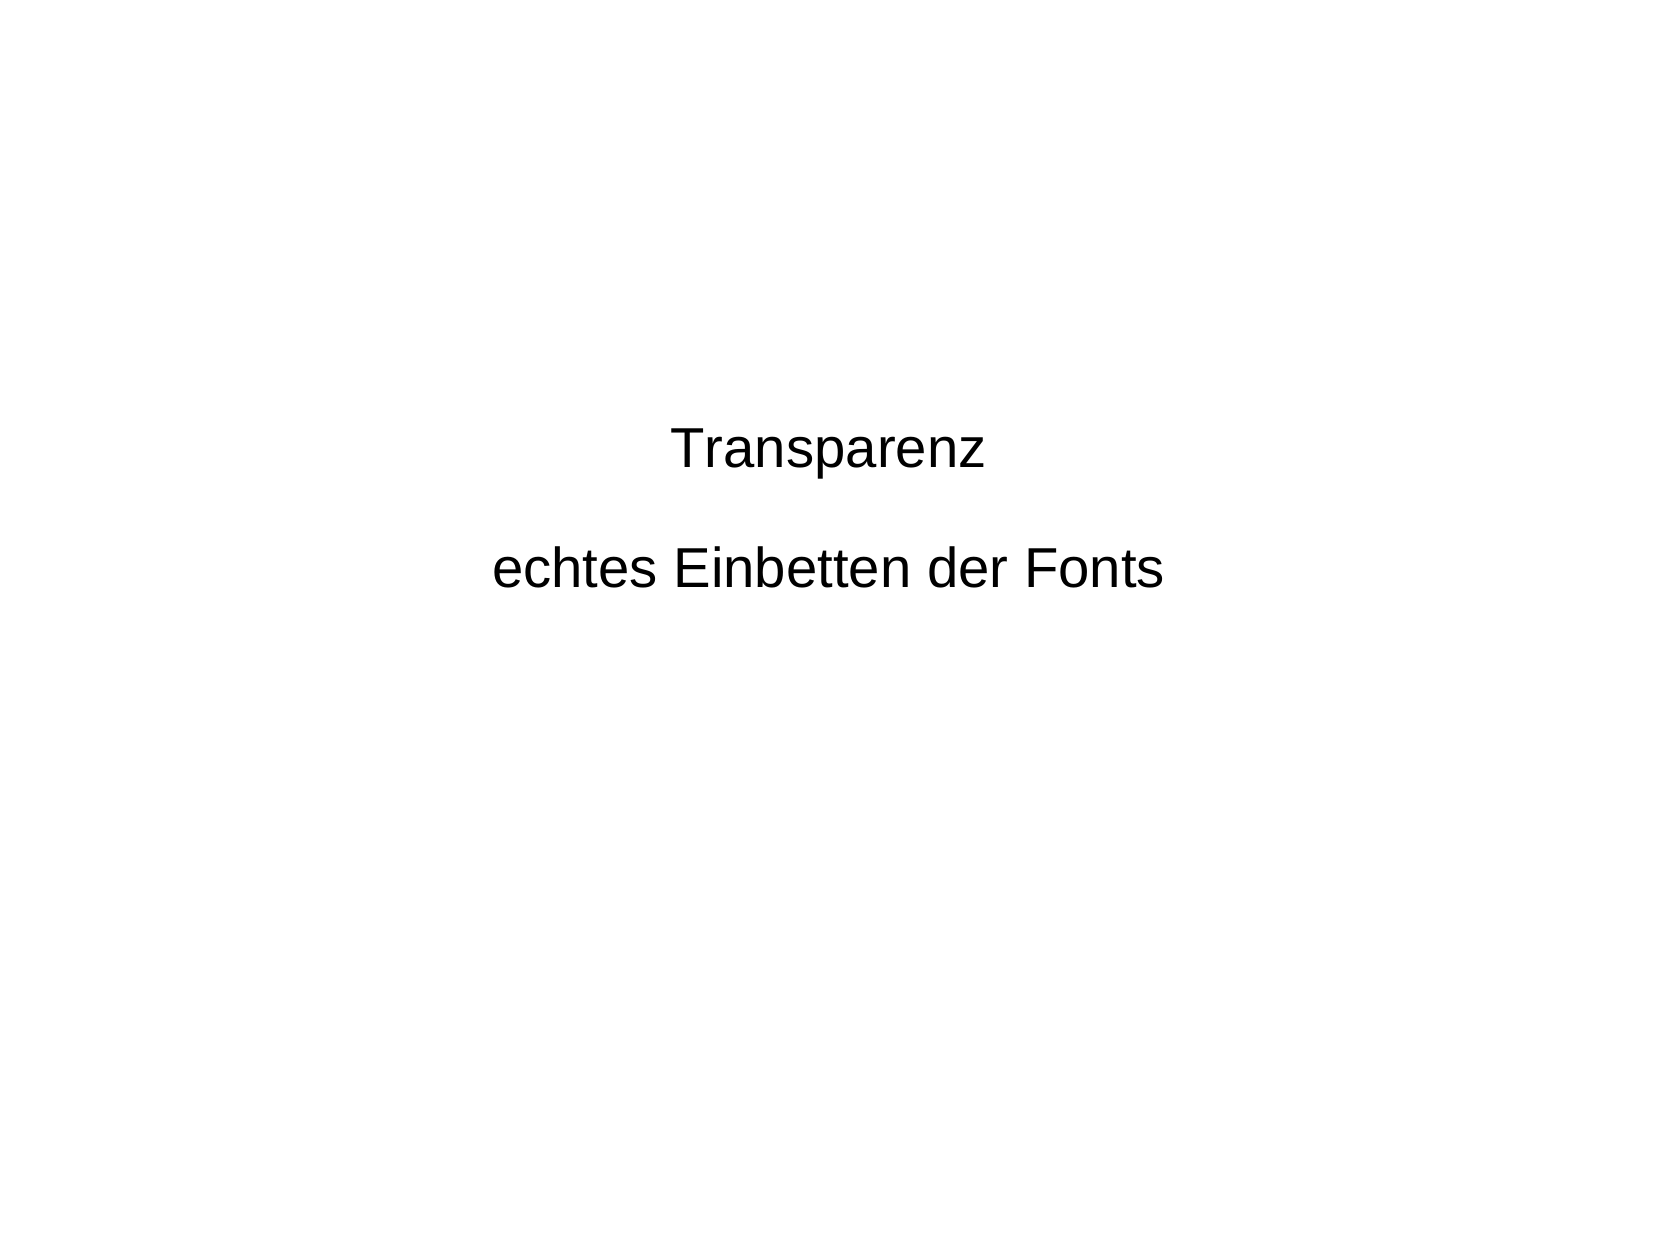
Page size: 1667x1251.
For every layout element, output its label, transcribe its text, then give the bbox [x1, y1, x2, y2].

subtitle Transparenz echtes Einbetten der Fonts [0, 419, 1667, 895]
